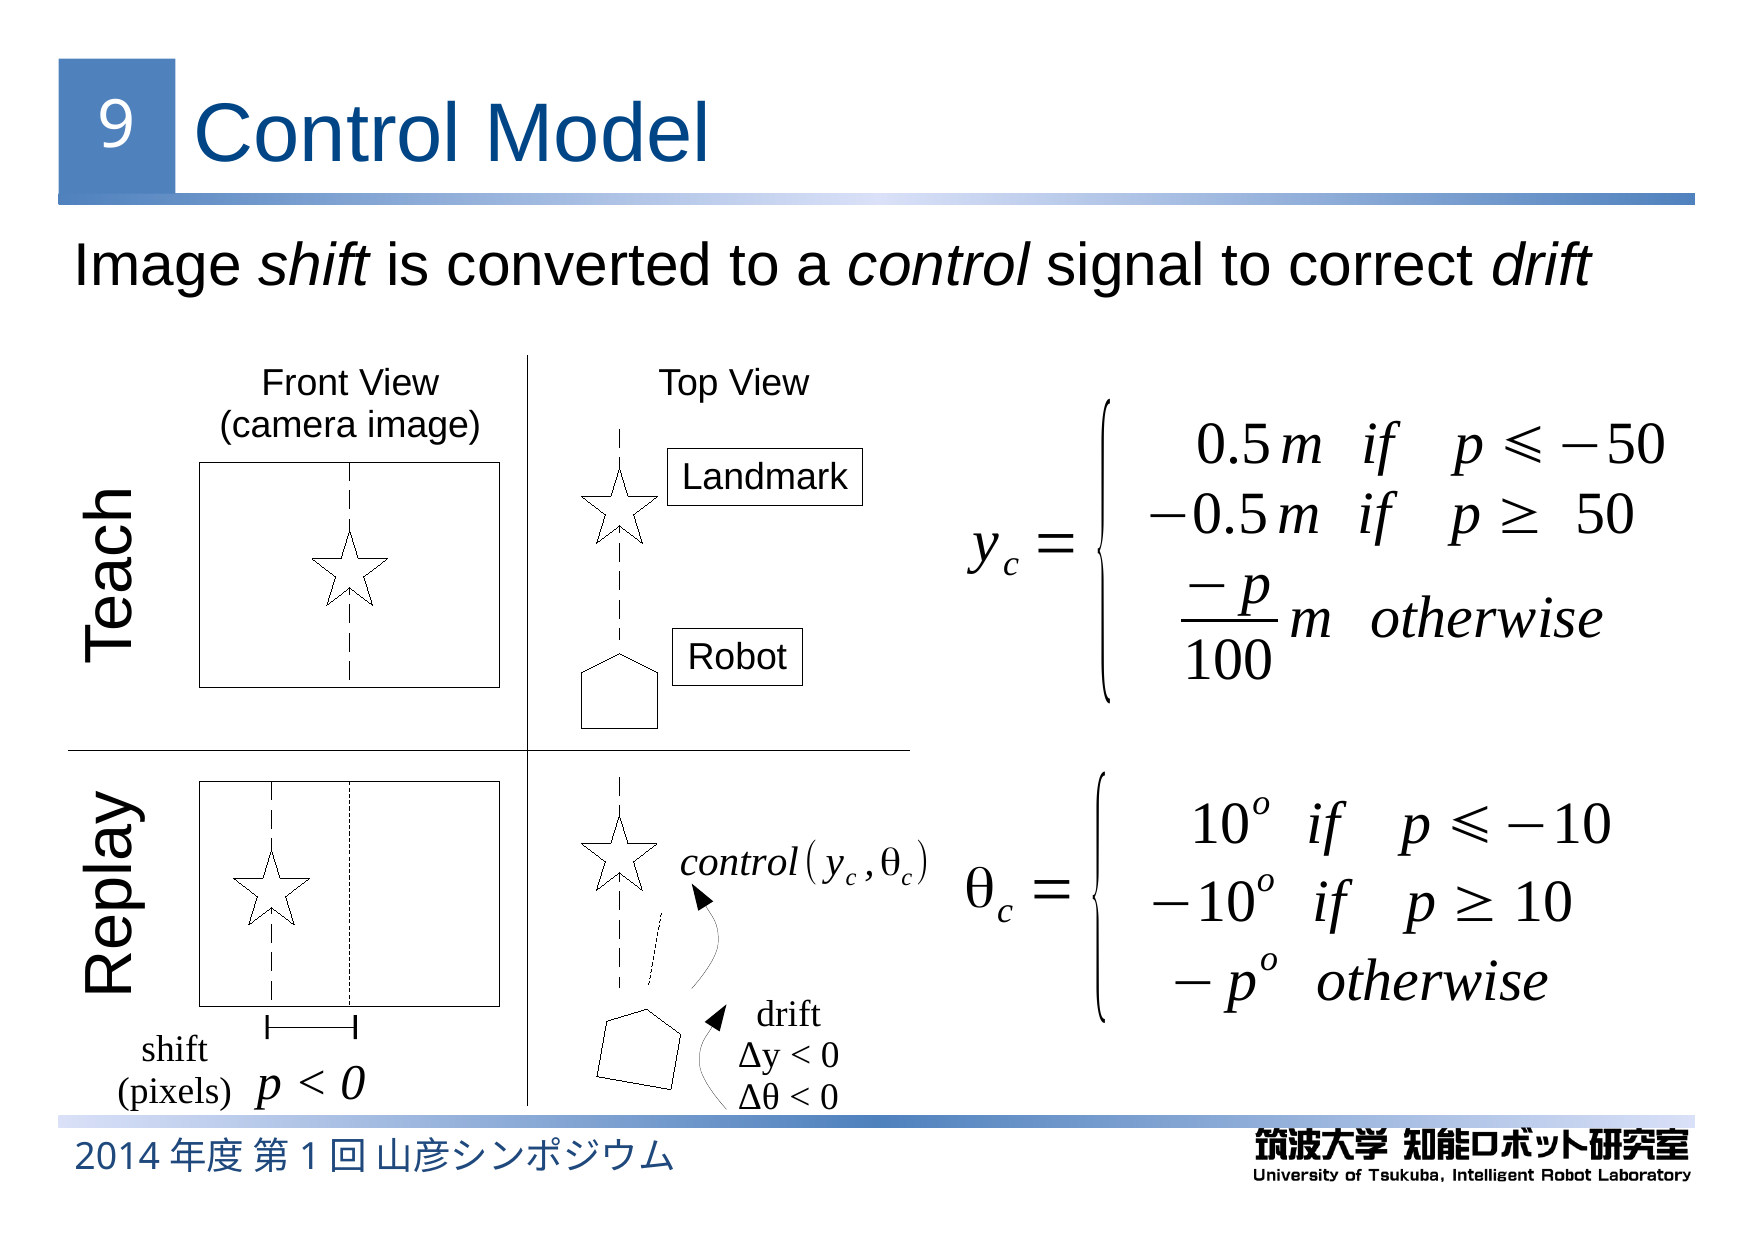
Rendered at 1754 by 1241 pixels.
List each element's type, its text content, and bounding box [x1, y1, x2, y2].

chart [958, 395, 1677, 707]
text_box Replay [63, 775, 153, 1014]
picture [1252, 1127, 1691, 1182]
text_box [581, 468, 658, 544]
text_box [581, 814, 657, 891]
text_box Top View [643, 354, 824, 412]
title Control Model [193, 61, 1651, 205]
text_box shift (pixels) [102, 1020, 247, 1120]
text_box Landmark [667, 448, 863, 506]
text_box [199, 781, 500, 1007]
text_box Front View (camera image) [204, 354, 497, 453]
chart [673, 837, 936, 891]
text_box Image shift is converted to a control signal to correct drift [58, 223, 1696, 307]
text_box [199, 462, 500, 688]
text_box Robot [672, 628, 803, 686]
text_box Teach [63, 471, 153, 680]
text_box drift Δy < 0 Δθ < 0 [723, 985, 855, 1126]
chart [958, 769, 1623, 1026]
